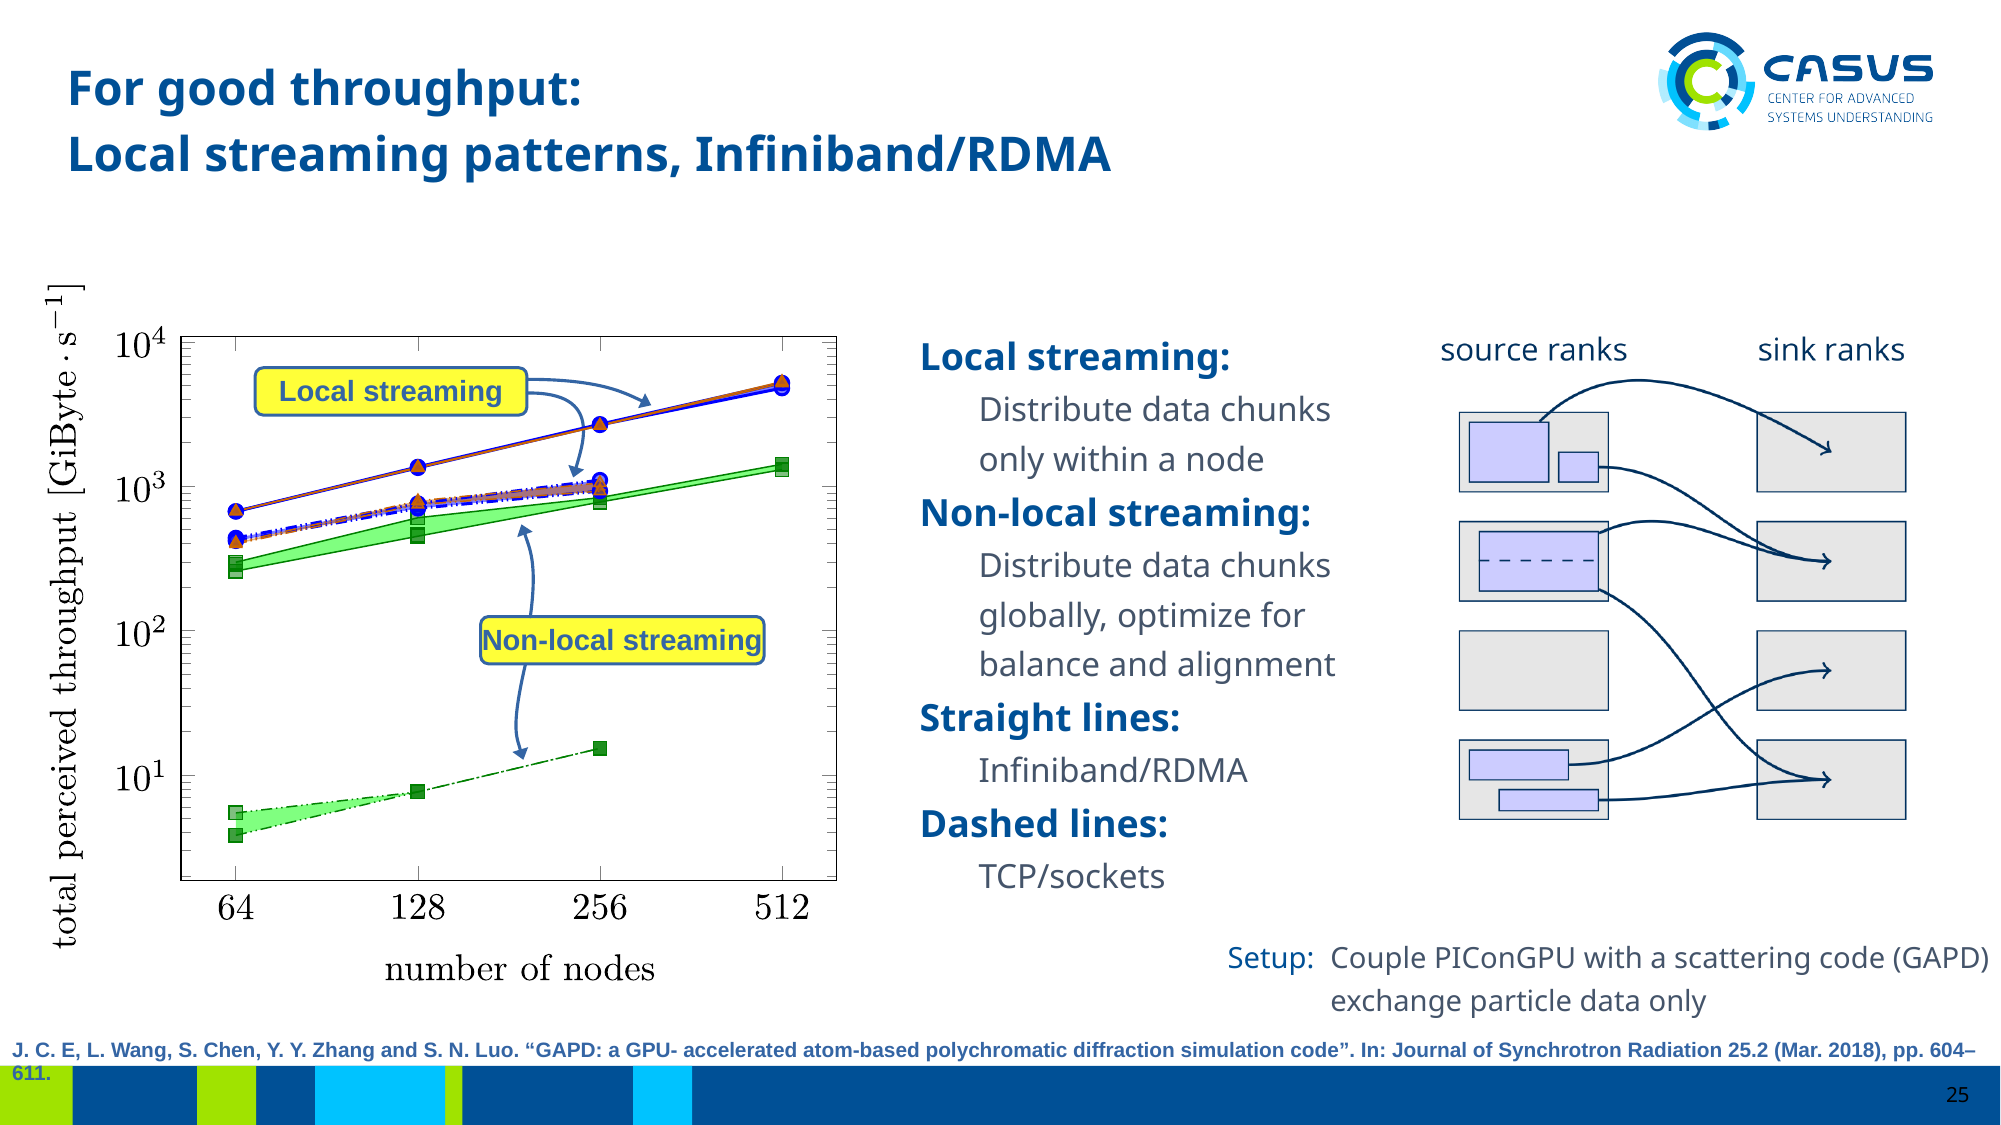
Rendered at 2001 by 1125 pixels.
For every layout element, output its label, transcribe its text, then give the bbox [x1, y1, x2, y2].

text_box Setup: Couple PIConGPU with a scattering code (GAPD) exchange particle data only [1182, 933, 1995, 1021]
picture [1432, 331, 1918, 833]
text_box J. C. E, L. Wang, S. Chen, Y. Y. Zhang and S. N. Luo. “GAPD: a GPU- accelerated atom-based polychromatic diffraction simulation code”. In: Journal of Synchrotron Radiation 25.2 (Mar. 2018), pp. 604–611. [0, 1031, 2001, 1125]
picture [0, 192, 1141, 1031]
picture [1658, 32, 1933, 131]
text_box Local streaming: Distribute data chunks only within a node Non-local streaming: Distribute data chunks globally, optimize for balance and alignment Straight lines: Infiniband/RDMA Dashed lines: TCP/sockets [919, 325, 1386, 998]
title For good throughput: Local streaming patterns, Infiniband/RDMA [66, 54, 1633, 186]
